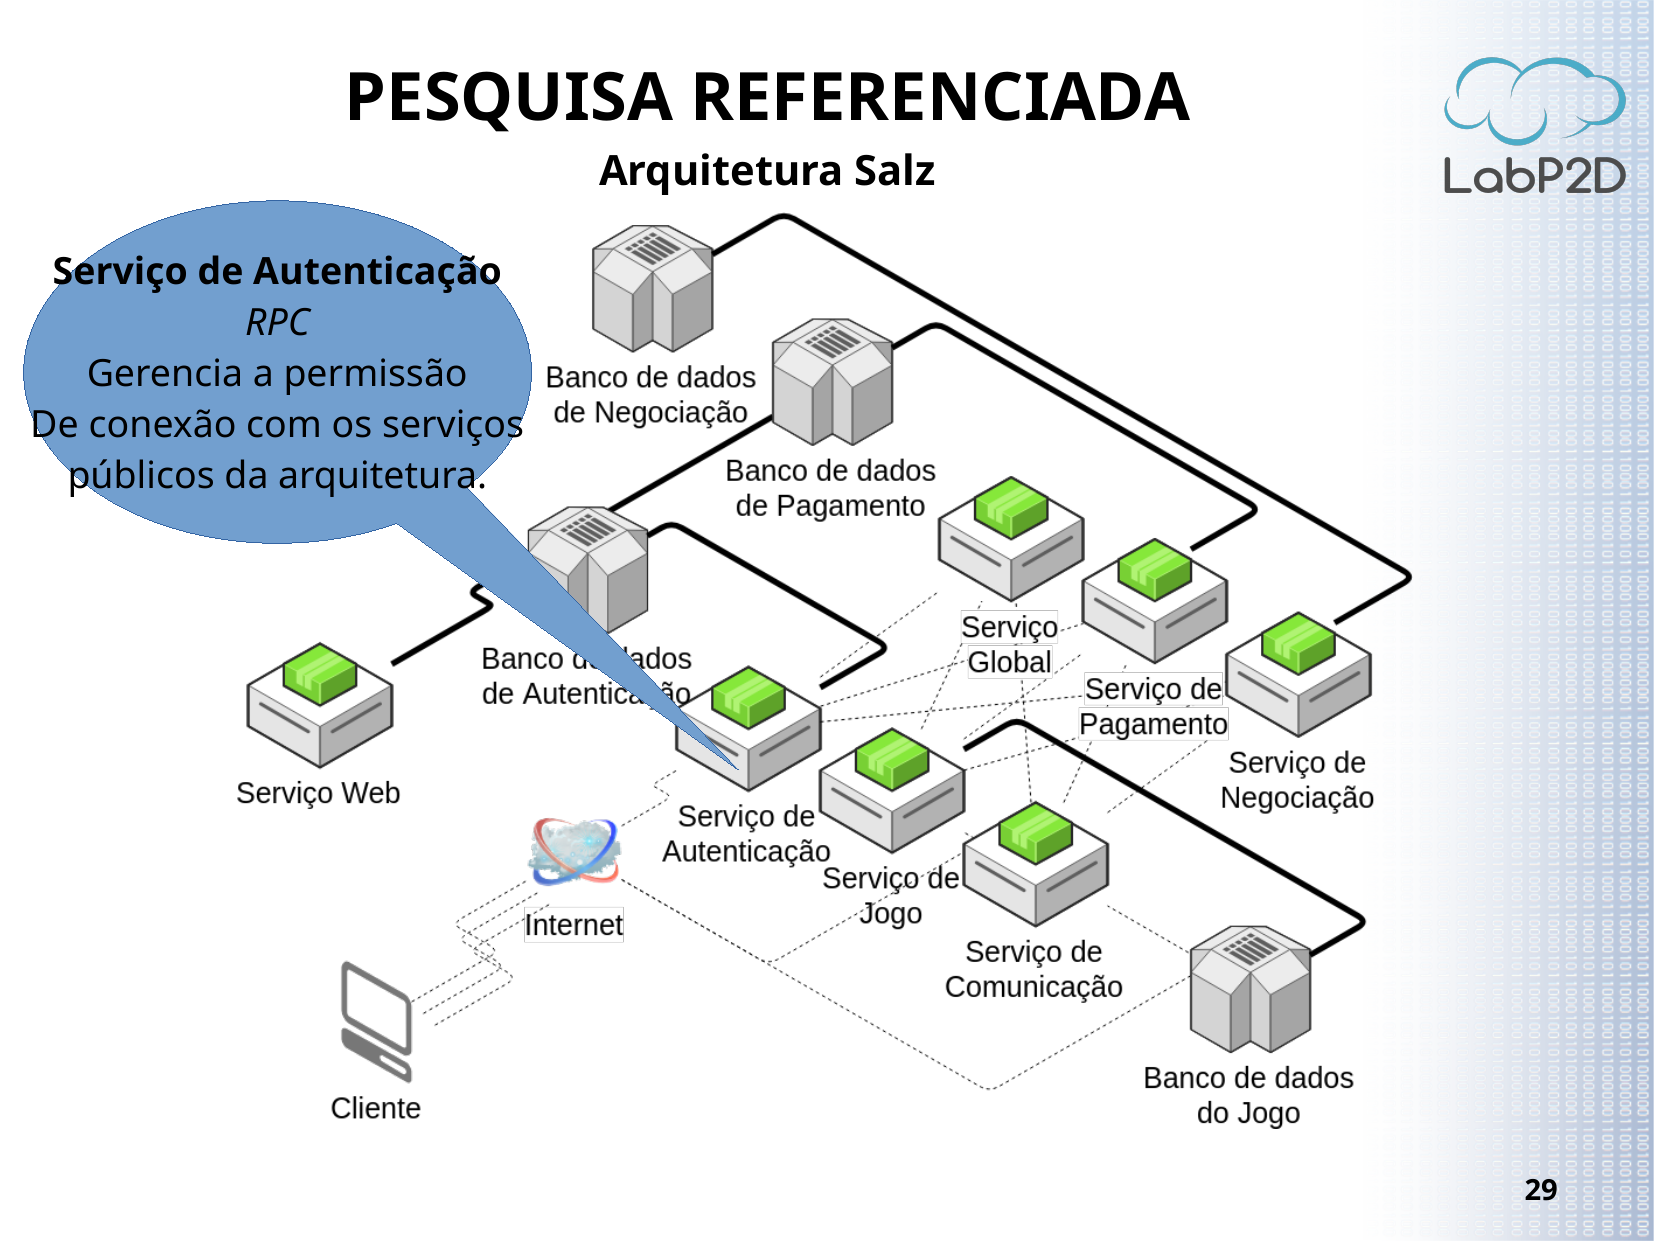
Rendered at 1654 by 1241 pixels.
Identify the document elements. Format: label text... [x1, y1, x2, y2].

text_box Serviço de Autenticação RPC Gerencia a permissão De conexão com os serviços públicos da arquitetura. [23, 200, 739, 770]
picture [236, 1, 1654, 1240]
title PESQUISA REFERENCIADA Arquitetura Salz [82, 19, 1453, 227]
picture [485, 268, 494, 279]
